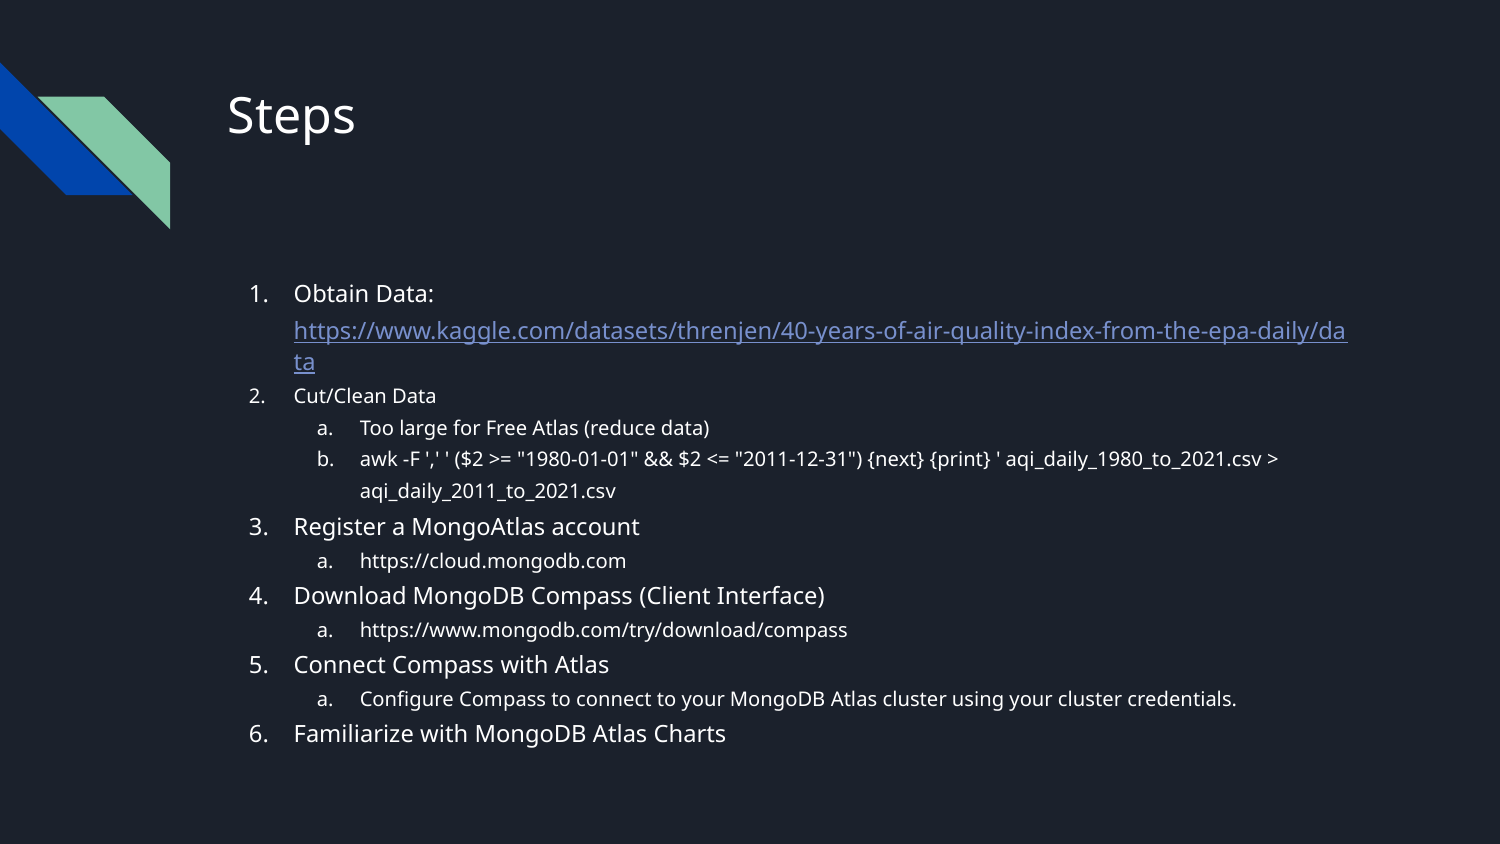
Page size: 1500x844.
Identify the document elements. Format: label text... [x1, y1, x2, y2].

list Obtain Data: https://www.kaggle.com/datasets/threnjen/40-years-of-air-quality-index-from-the-epa-daily/data Cut/Clean Data Too large for Free Atlas (reduce data) awk -F ',' ' ($2 >= "1980-01-01" && $2 <= "2011-12-31") {next} {print} ' aqi_daily_1980_to_2021.csv > aqi_daily_2011_to_2021.csv Register a MongoAtlas account https://cloud.mongodb.com Download MongoDB Compass (Client Interface) https://www.mongodb.com/try/download/compass Connect Compass with Atlas Configure Compass to connect to your MongoDB Atlas cluster using your cluster credentials. Familiarize with MongoDB Atlas Charts [212, 257, 1368, 735]
title Steps [212, 64, 1368, 215]
